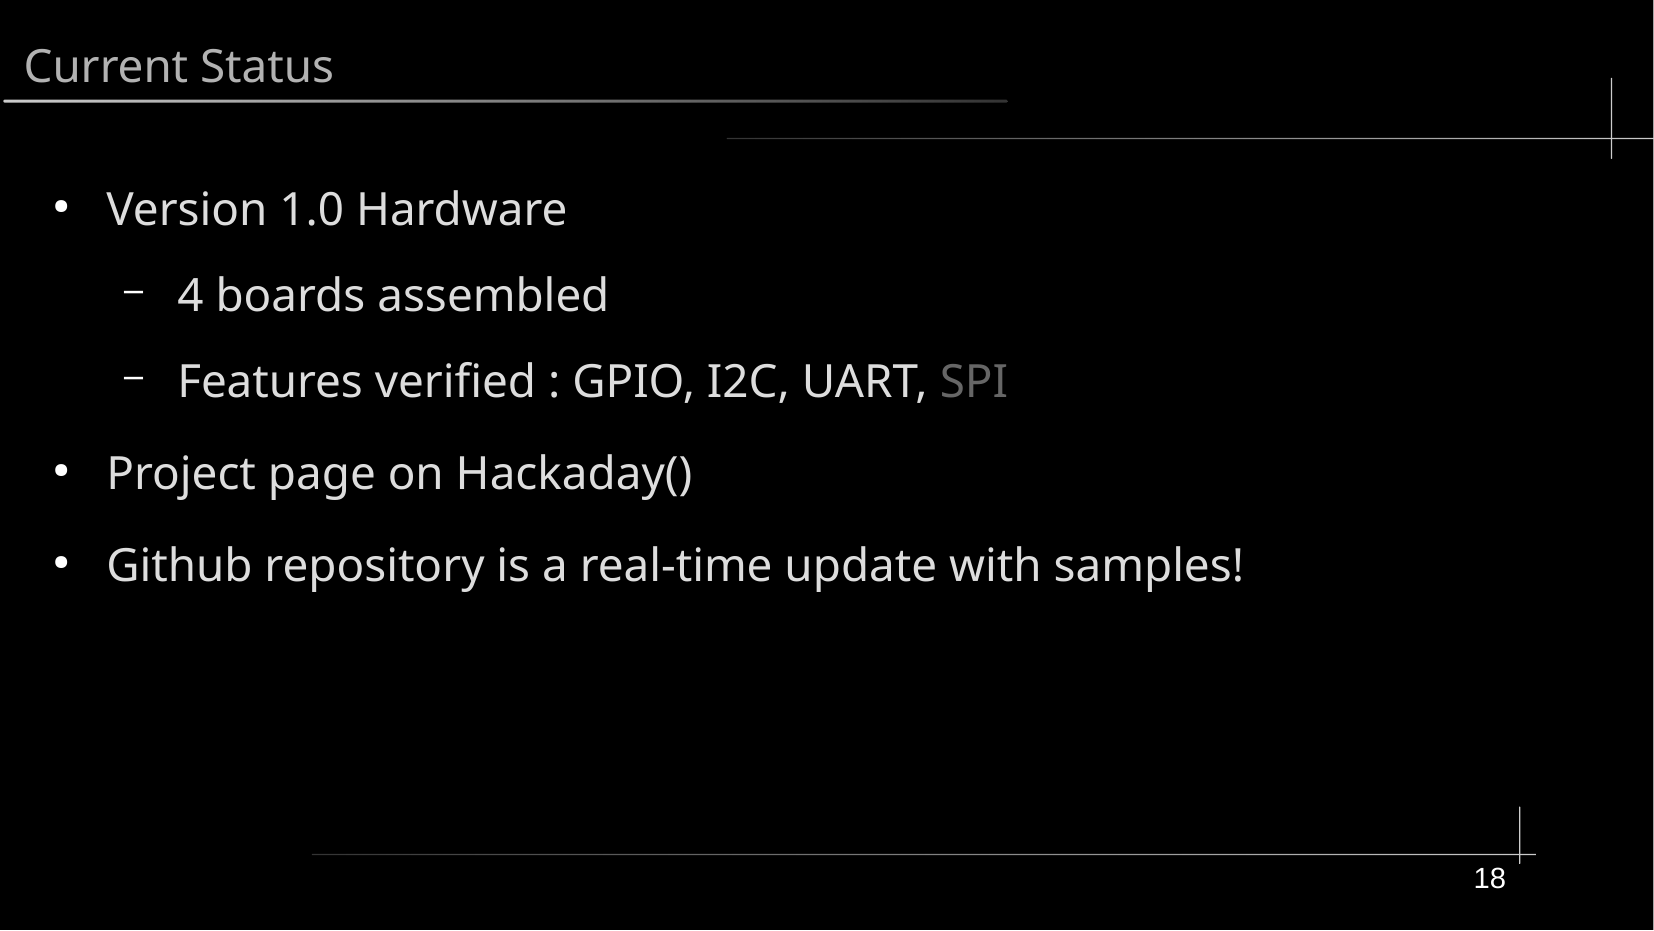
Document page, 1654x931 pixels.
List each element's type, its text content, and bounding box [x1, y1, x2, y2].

list Version 1.0 Hardware 4 boards assembled Features verified : GPIO, I2C, UART, SPI Project page on Hackaday() Github repository is a real-time update with samples! [35, 176, 1524, 788]
title Current Status [23, 11, 1589, 119]
